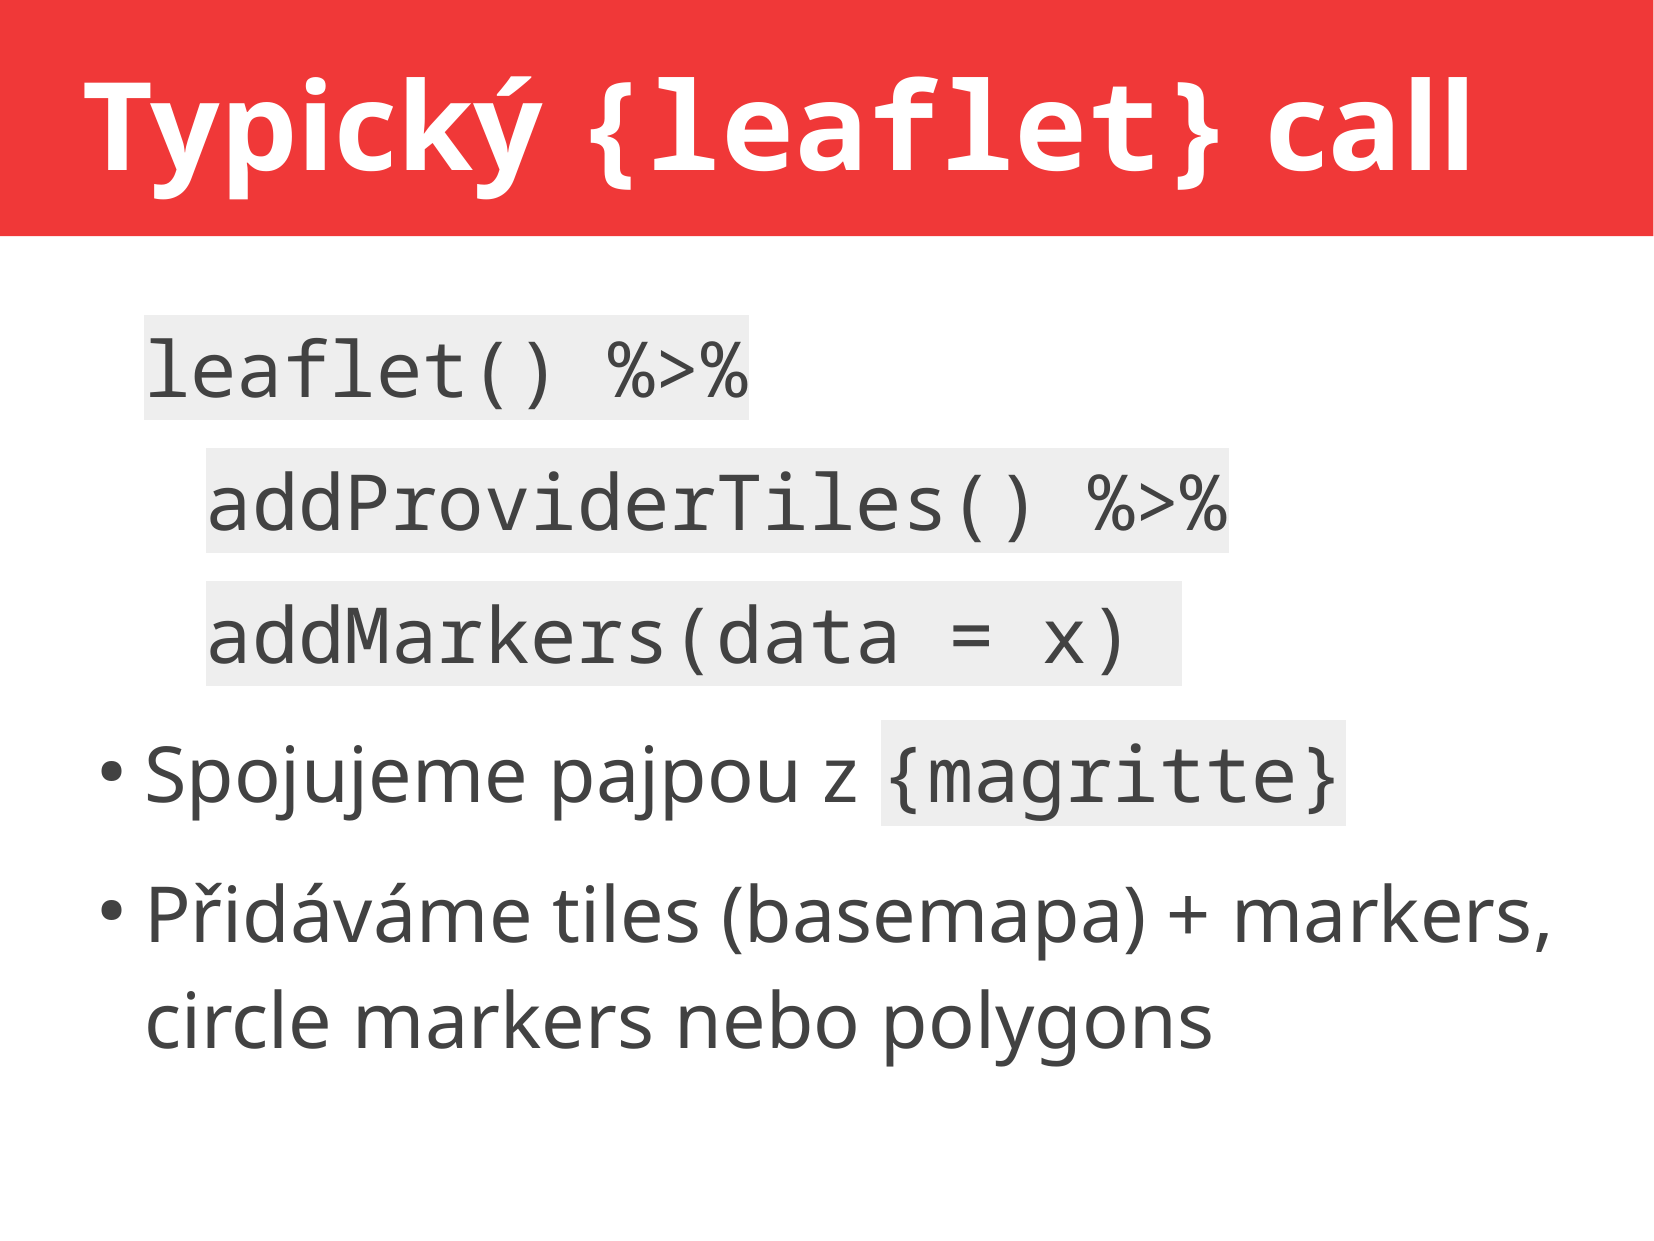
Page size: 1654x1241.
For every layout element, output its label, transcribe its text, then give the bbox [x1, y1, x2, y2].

list leaflet() %>% addProviderTiles() %>% addMarkers(data = x) Spojujeme pajpou z {magritte} Přidáváme tiles (basemapa) + markers, circle markers nebo polygons [82, 314, 1563, 1080]
title Typický {leaflet} call [82, 19, 1571, 227]
